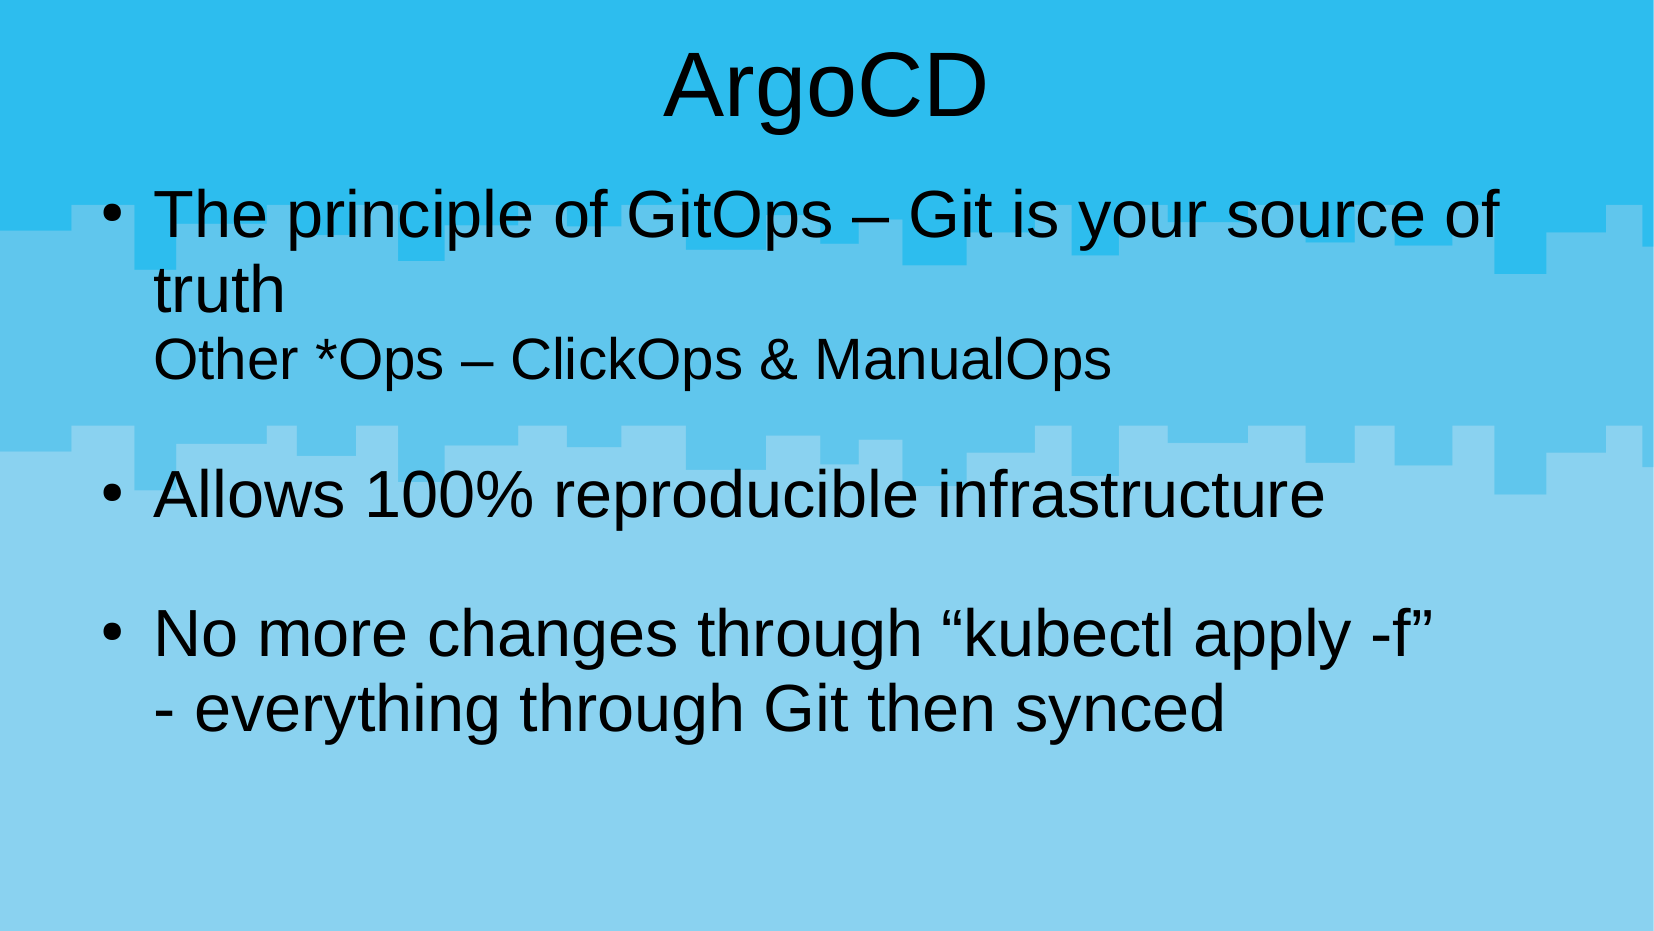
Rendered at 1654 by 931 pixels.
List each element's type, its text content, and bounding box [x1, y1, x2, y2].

list The principle of GitOps – Git is your source of truth Other *Ops – ClickOps & ManualOps Allows 100% reproducible infrastructure No more changes through “kubectl apply -f” - everything through Git then synced [82, 177, 1571, 827]
title ArgoCD [82, 7, 1571, 163]
picture [0, 0, 1654, 931]
